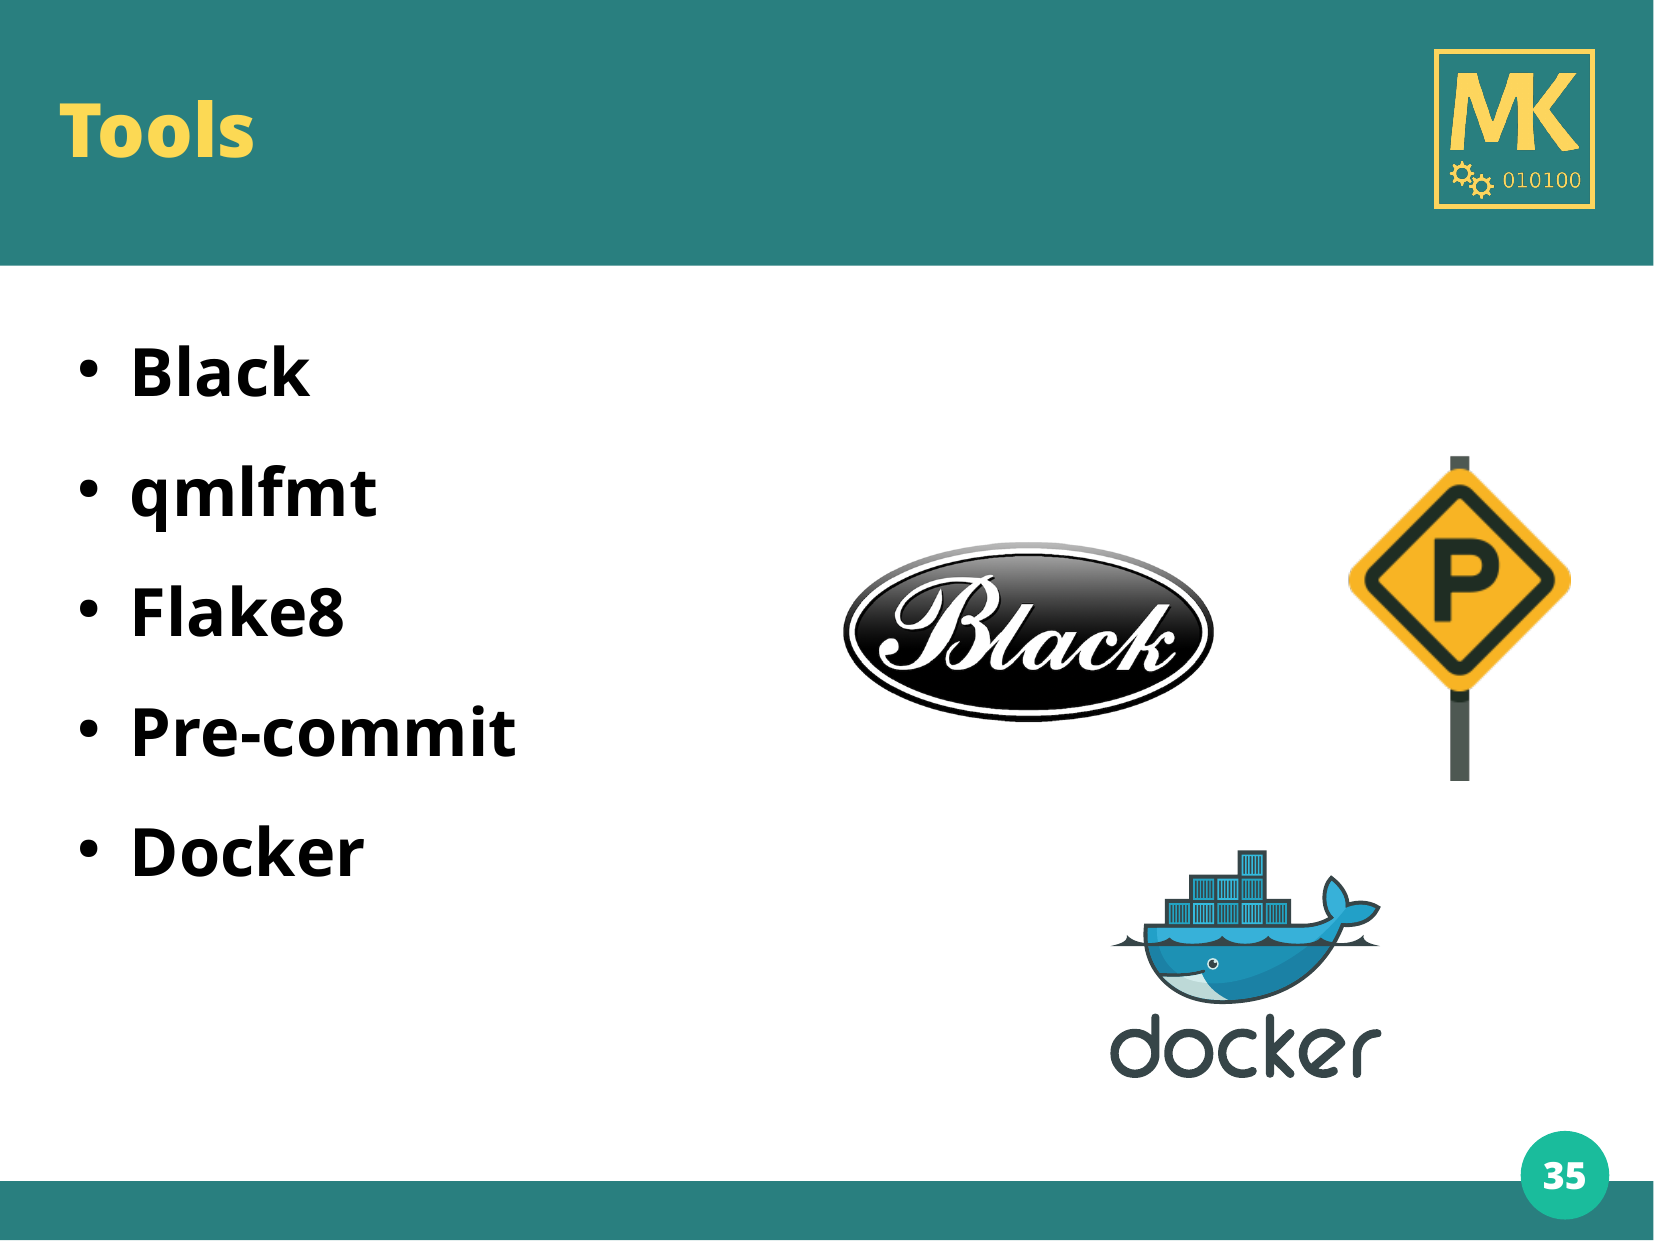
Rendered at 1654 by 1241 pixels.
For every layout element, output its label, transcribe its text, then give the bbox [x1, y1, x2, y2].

list Black qmlfmt Flake8 Pre-commit Docker [59, 324, 1595, 1152]
title Tools [59, 49, 1595, 207]
picture [1049, 259, 1571, 781]
picture [1110, 850, 1382, 1079]
